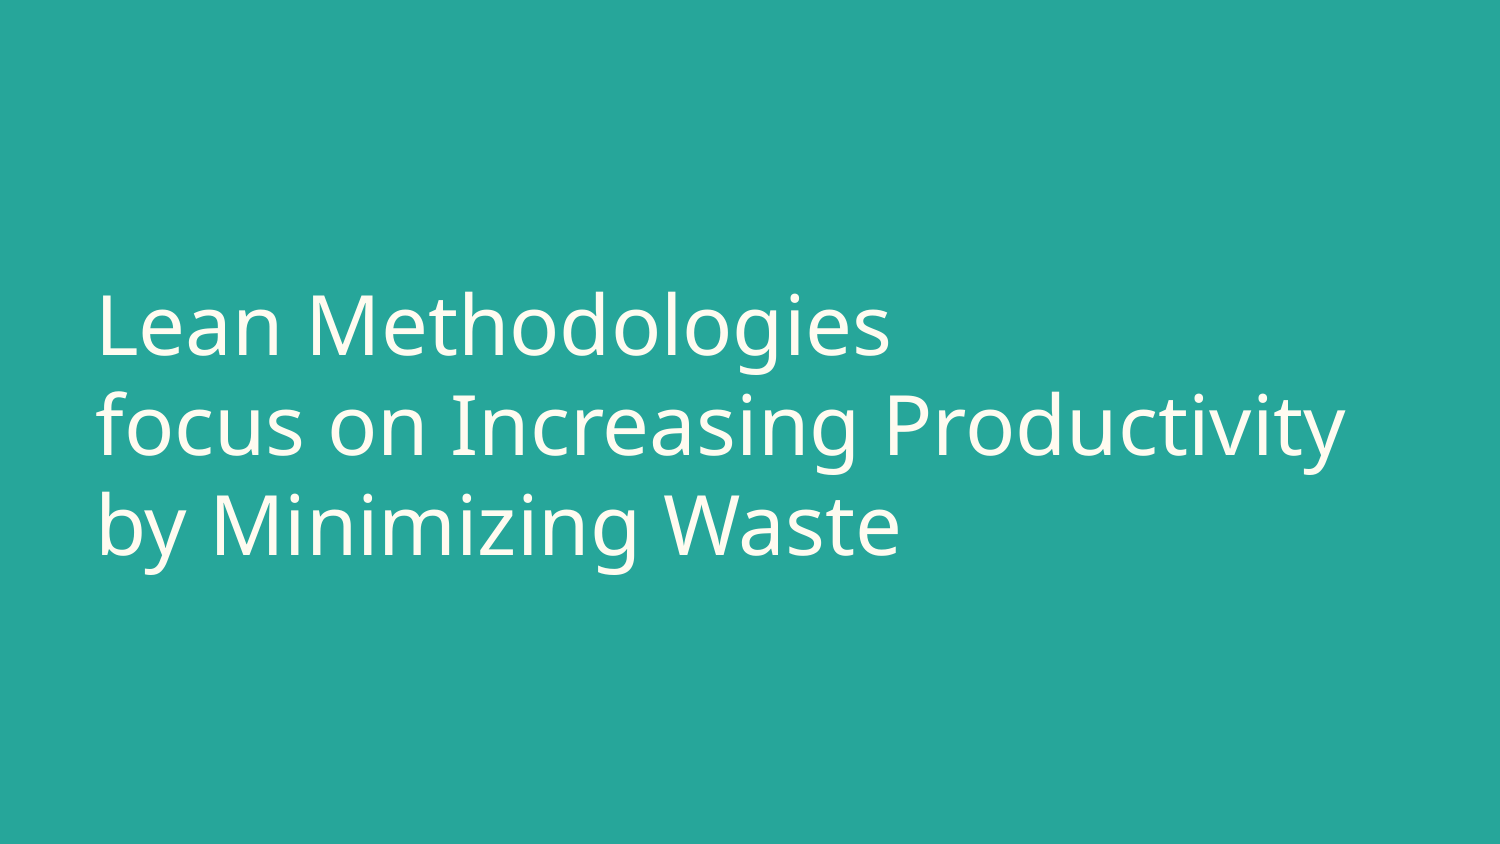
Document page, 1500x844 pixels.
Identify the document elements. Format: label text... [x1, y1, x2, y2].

title Lean Methodologies focus on Increasing Productivity by Minimizing Waste [80, 86, 1400, 758]
